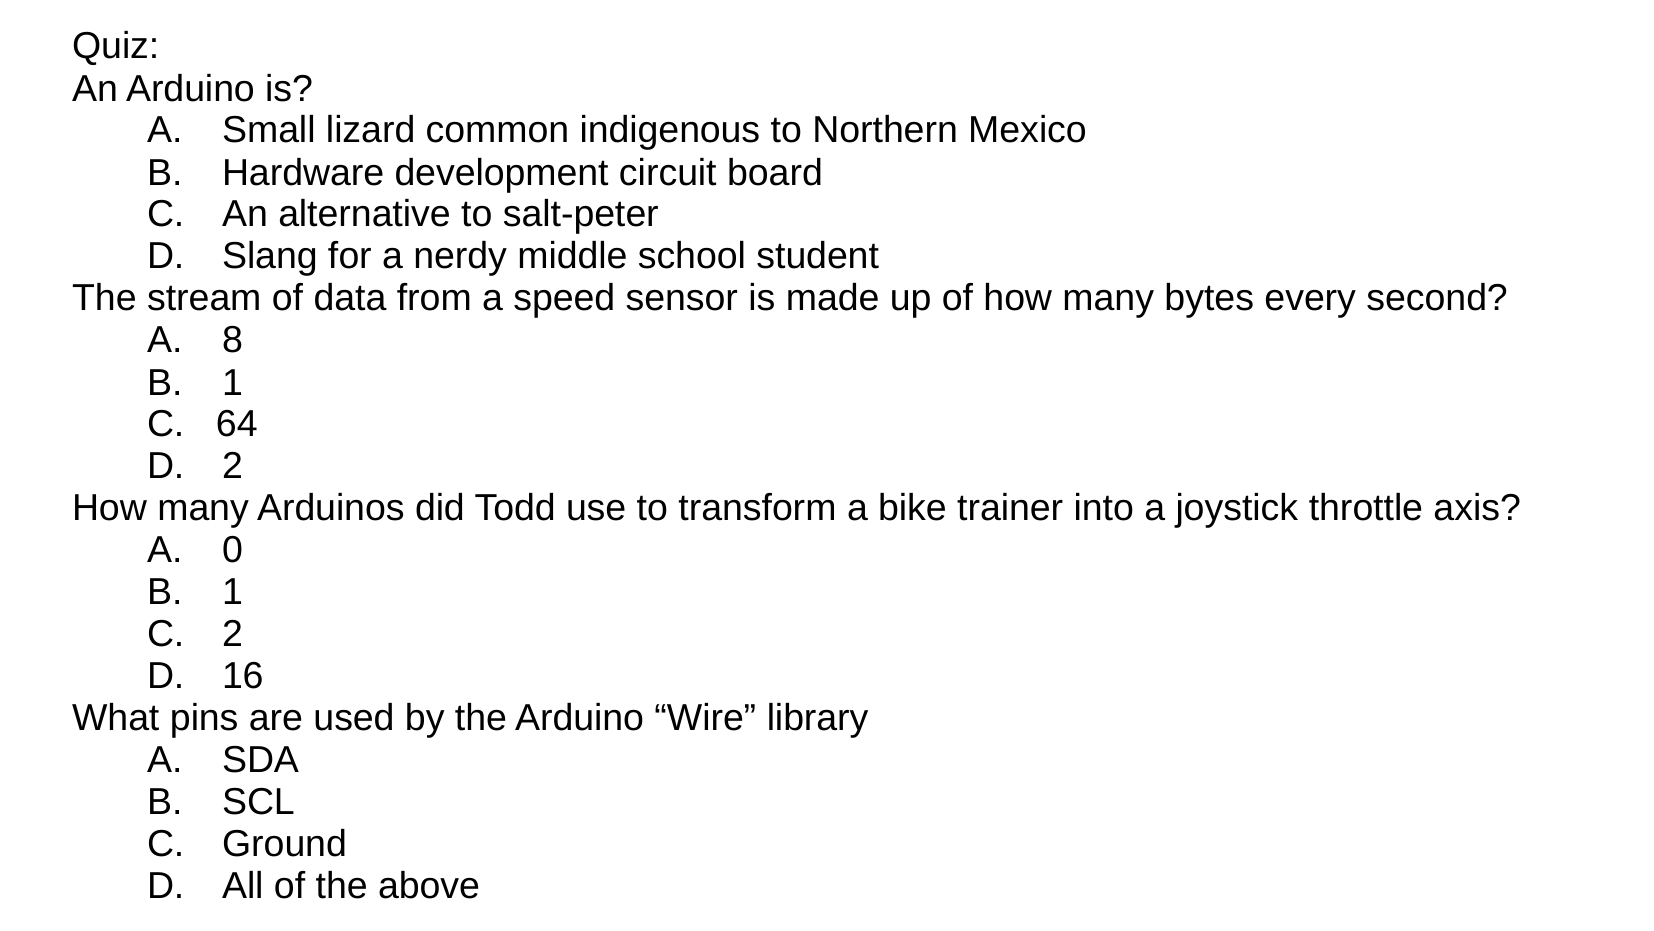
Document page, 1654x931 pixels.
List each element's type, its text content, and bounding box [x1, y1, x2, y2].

text_box Quiz: An Arduino is? A. Small lizard common indigenous to Northern Mexico B. Hardware development circuit board C. An alternative to salt-peter D. Slang for a nerdy middle school student The stream of data from a speed sensor is made up of how many bytes every second? A. 8 B. 1 C. 64 D. 2 How many Arduinos did Todd use to transform a bike trainer into a joystick throttle axis? A. 0 B. 1 C. 2 D. 16 What pins are used by the Arduino “Wire” library A. SDA B. SCL C. Ground D. All of the above [57, 17, 1633, 931]
